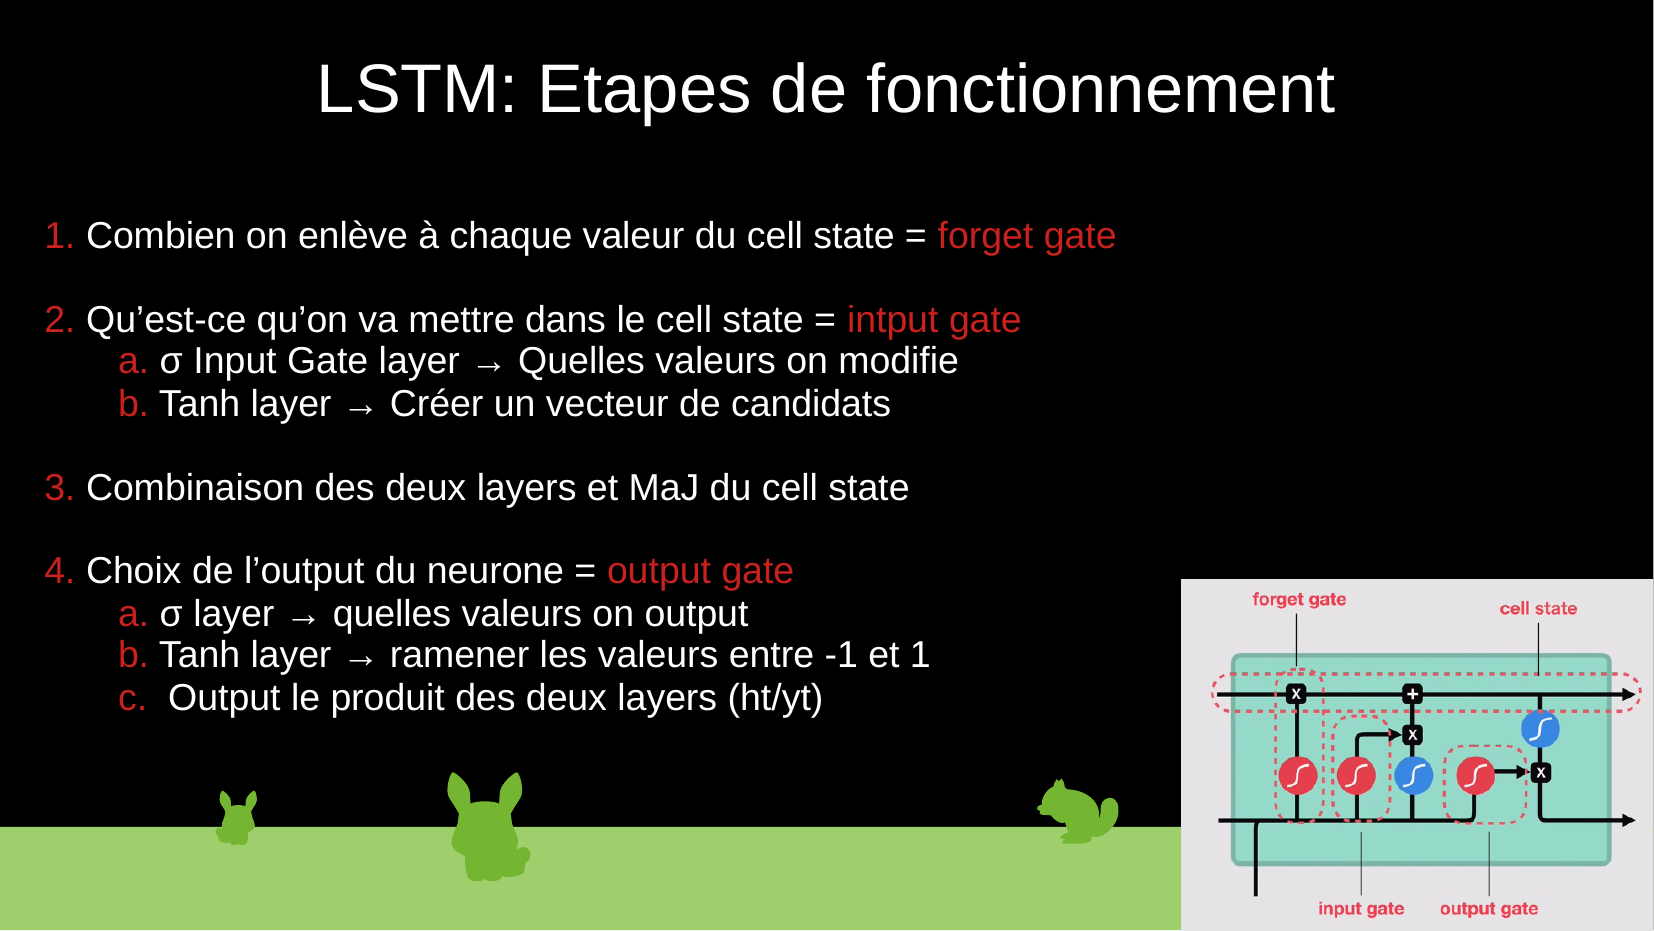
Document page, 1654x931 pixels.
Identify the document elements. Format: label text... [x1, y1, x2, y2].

text_box 1. Combien on enlève à chaque valeur du cell state = forget gate 2. Qu’est-ce qu’on va mettre dans le cell state = intput gate a. σ Input Gate layer → Quelles valeurs on modifie b. Tanh layer → Créer un vecteur de candidats 3. Combinaison des deux layers et MaJ du cell state 4. Choix de l’output du neurone = output gate a. σ layer → quelles valeurs on output b. Tanh layer → ramener les valeurs entre -1 et 1 c. Output le produit des deux layers (ht/yt) [29, 206, 1329, 810]
picture [1181, 579, 1654, 931]
title LSTM: Etapes de fonctionnement [88, 14, 1565, 163]
